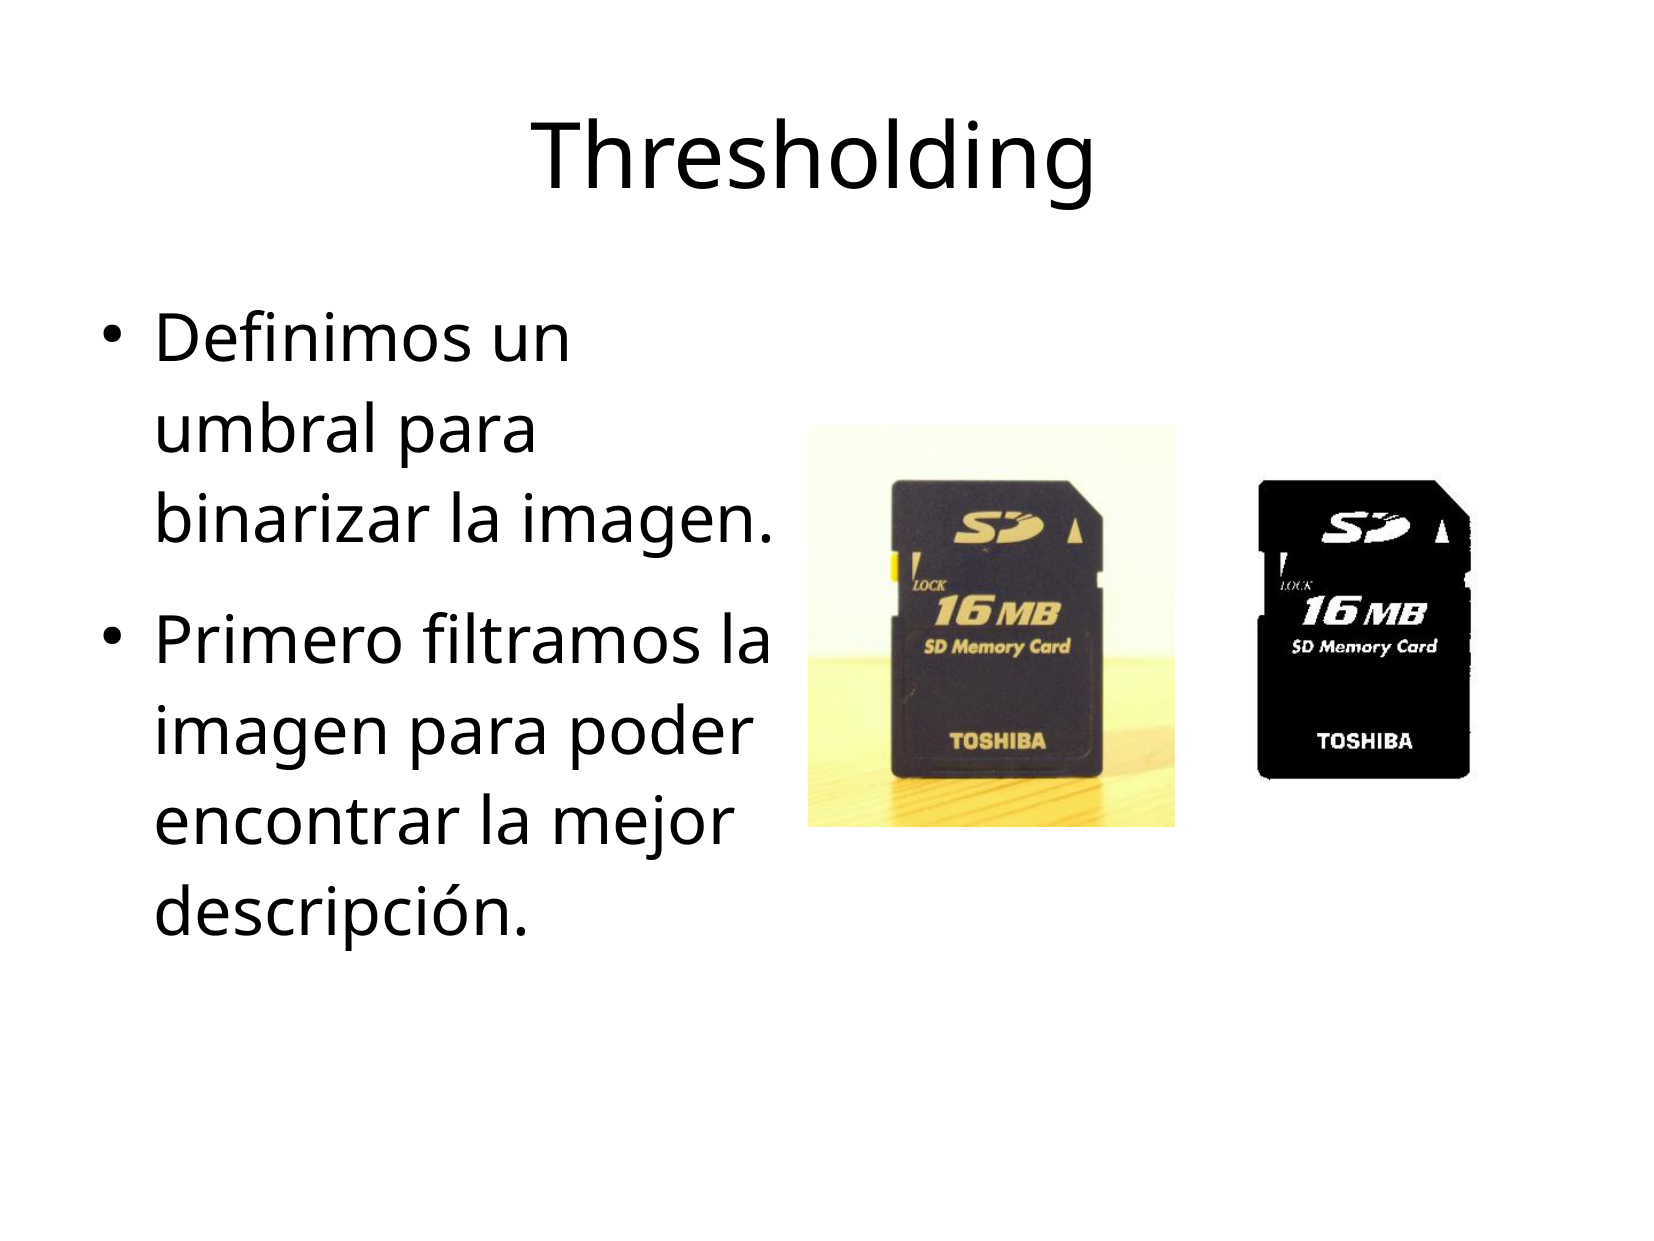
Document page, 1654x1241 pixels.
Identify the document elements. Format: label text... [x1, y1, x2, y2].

title Thresholding [82, 49, 1571, 257]
picture [808, 425, 1542, 827]
list Definimos un umbral para binarizar la imagen. Primero filtramos la imagen para poder encontrar la mejor descripción. [82, 290, 809, 1010]
